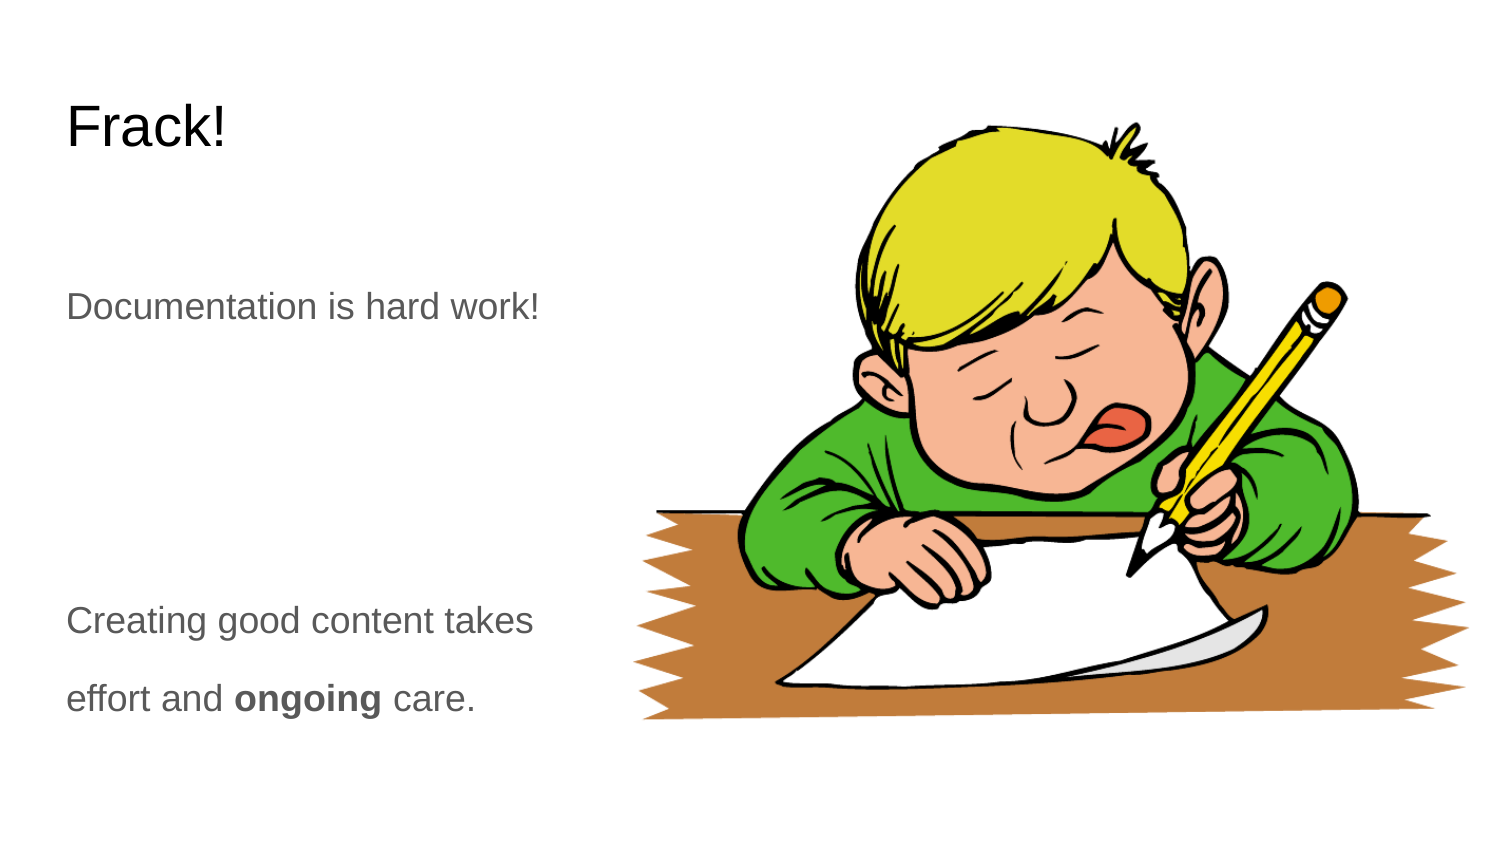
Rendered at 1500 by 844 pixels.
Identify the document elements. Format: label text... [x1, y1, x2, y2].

title Frack! [51, 72, 628, 167]
list Documentation is hard work! Creating good content takes effort and ongoing care. [51, 189, 628, 750]
picture [628, 0, 1472, 844]
